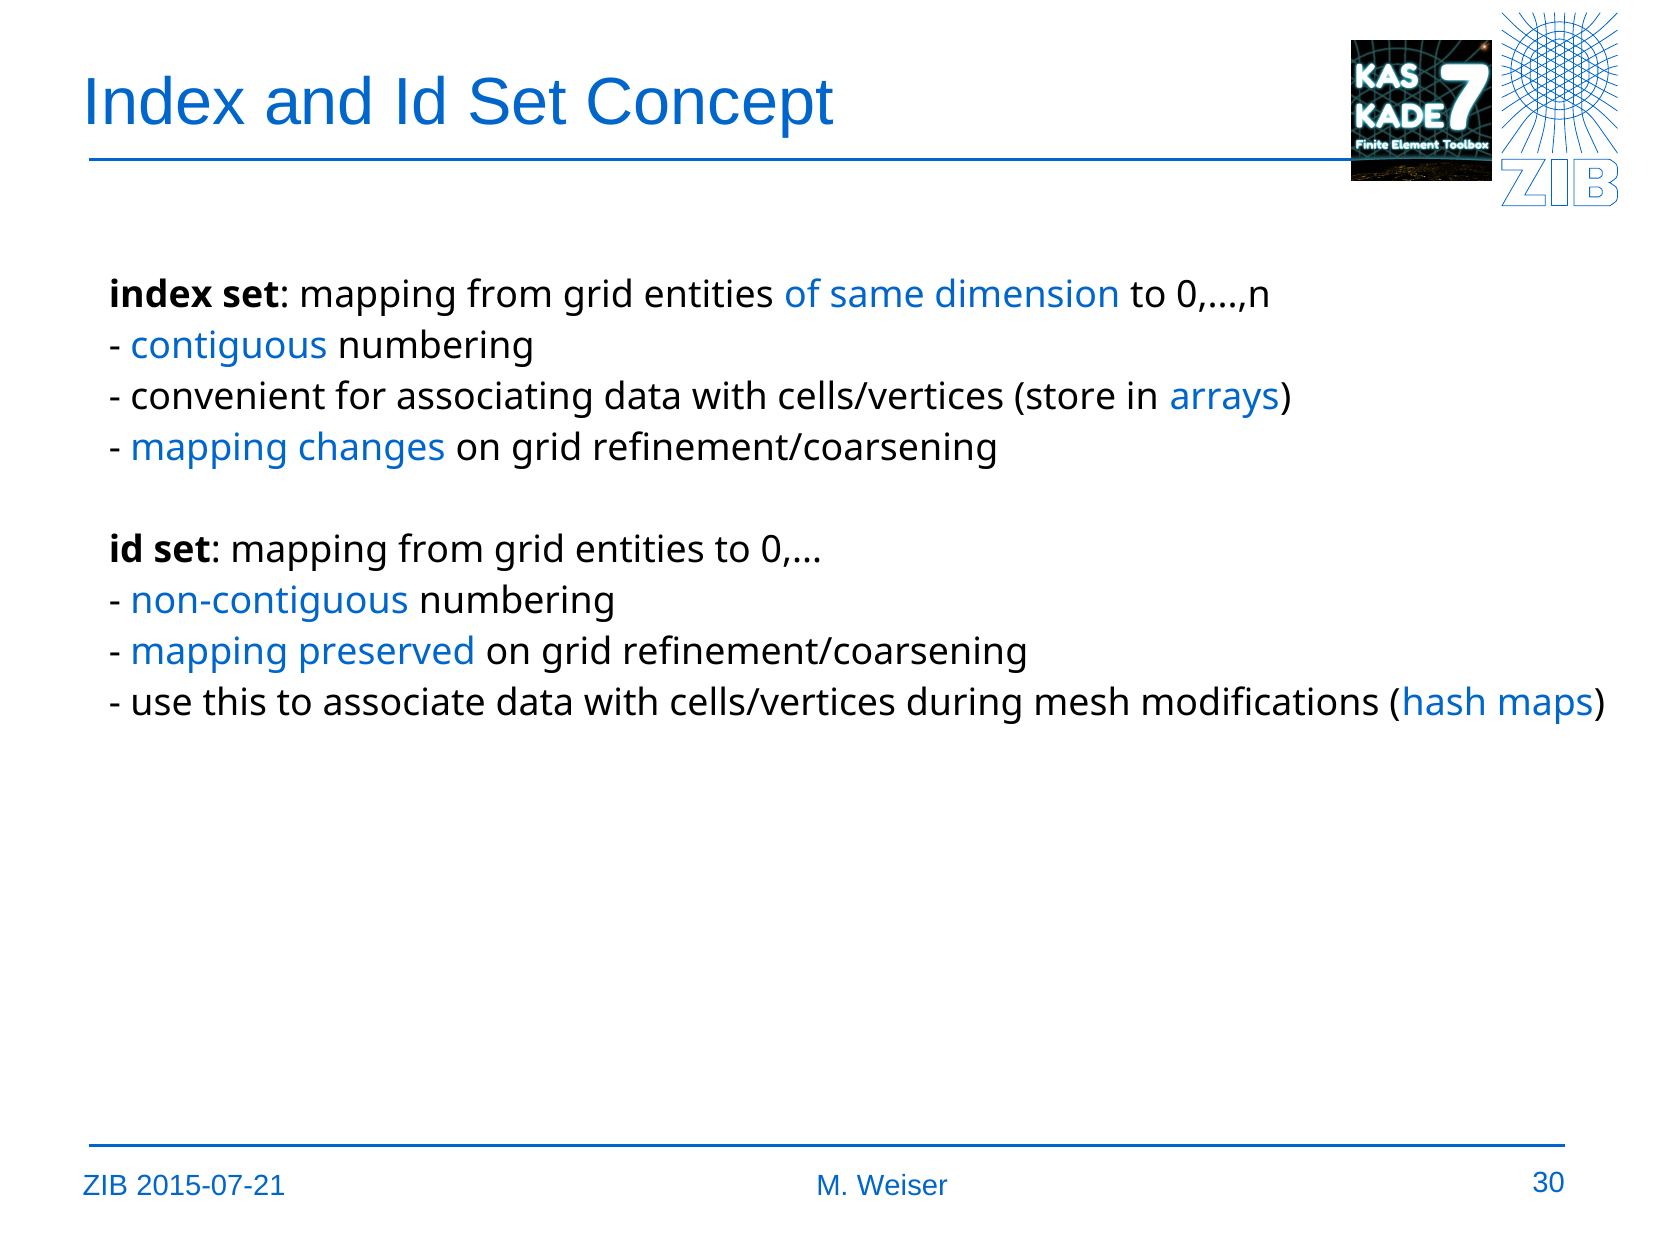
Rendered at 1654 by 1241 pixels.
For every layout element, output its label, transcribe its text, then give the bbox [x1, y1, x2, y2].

text_box index set: mapping from grid entities of same dimension to 0,...,n - contiguous numbering - convenient for associating data with cells/vertices (store in arrays) - mapping changes on grid refinement/coarsening id set: mapping from grid entities to 0,... - non-contiguous numbering - mapping preserved on grid refinement/coarsening - use this to associate data with cells/vertices during mesh modifications (hash maps) [90, 257, 1559, 674]
title Index and Id Set Concept [82, 64, 1359, 139]
picture [1351, 40, 1492, 181]
